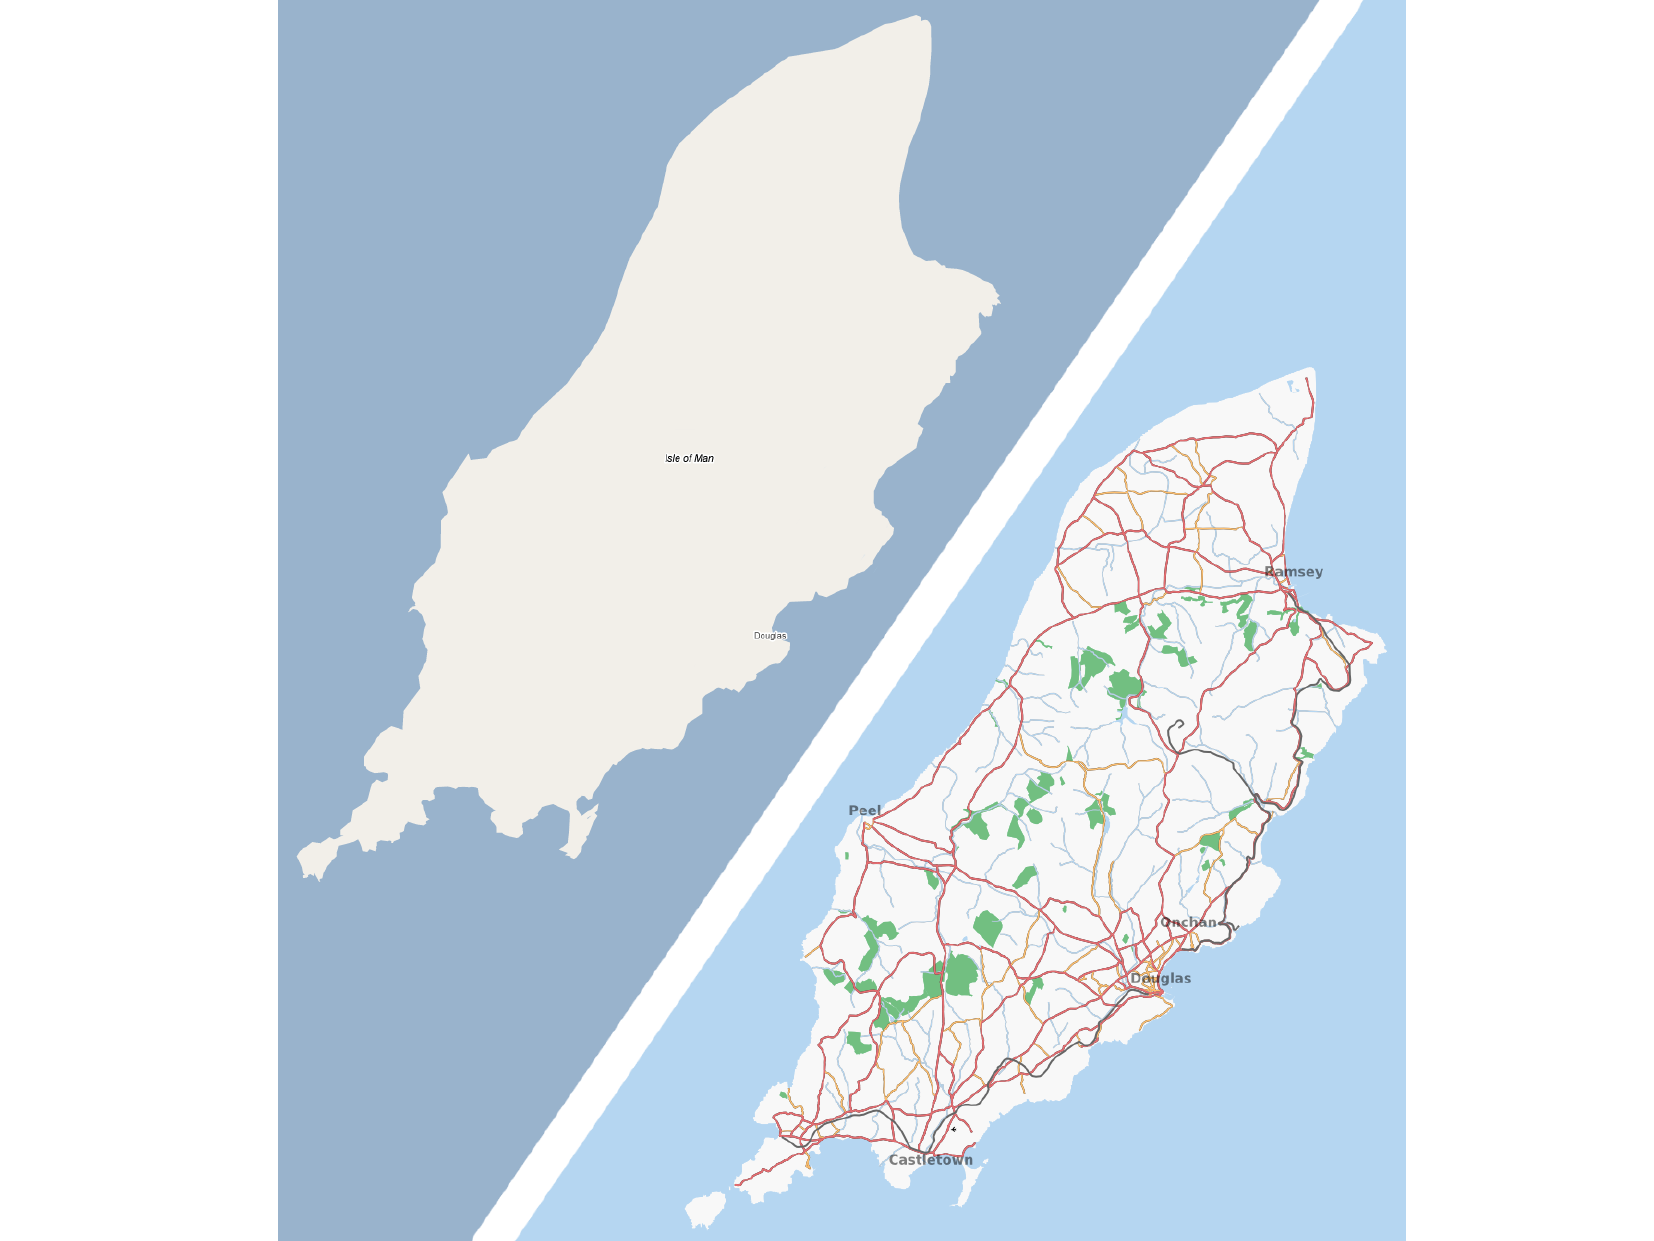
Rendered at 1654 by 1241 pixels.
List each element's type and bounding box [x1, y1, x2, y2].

picture [278, 0, 1406, 1241]
